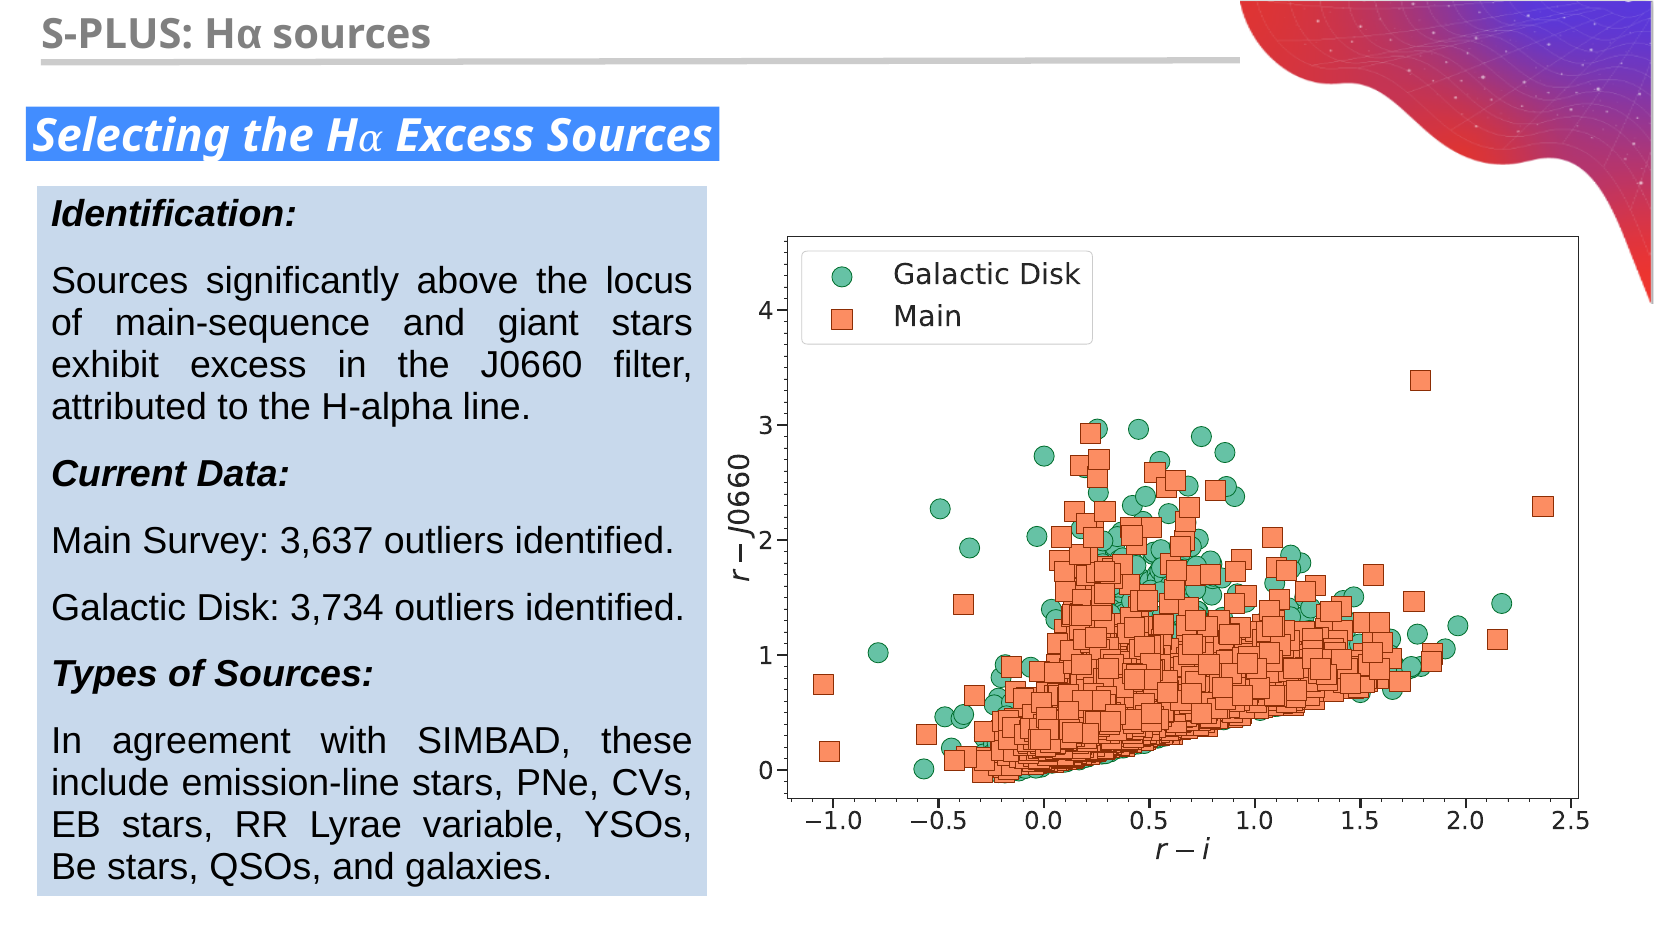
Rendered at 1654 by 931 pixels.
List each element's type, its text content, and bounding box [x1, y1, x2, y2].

text_box S-PLUS: Hα sources [26, 0, 477, 72]
text_box Selecting the H𝛼 Excess Sources [25, 106, 720, 161]
text_box Identification: Sources significantly above the locus of main-sequence and giant stars exhibit excess in the J0660 filter, attributed to the H-alpha line. Current Data: Main Survey: 3,637 outliers identified. Galactic Disk: 3,734 outliers identified. Types of Sources: In agreement with SIMBAD, these include emission-line stars, PNe, CVs, EB stars, RR Lyrae variable, YSOs, Be stars, QSOs, and galaxies. [36, 185, 708, 895]
picture [715, 0, 1654, 877]
